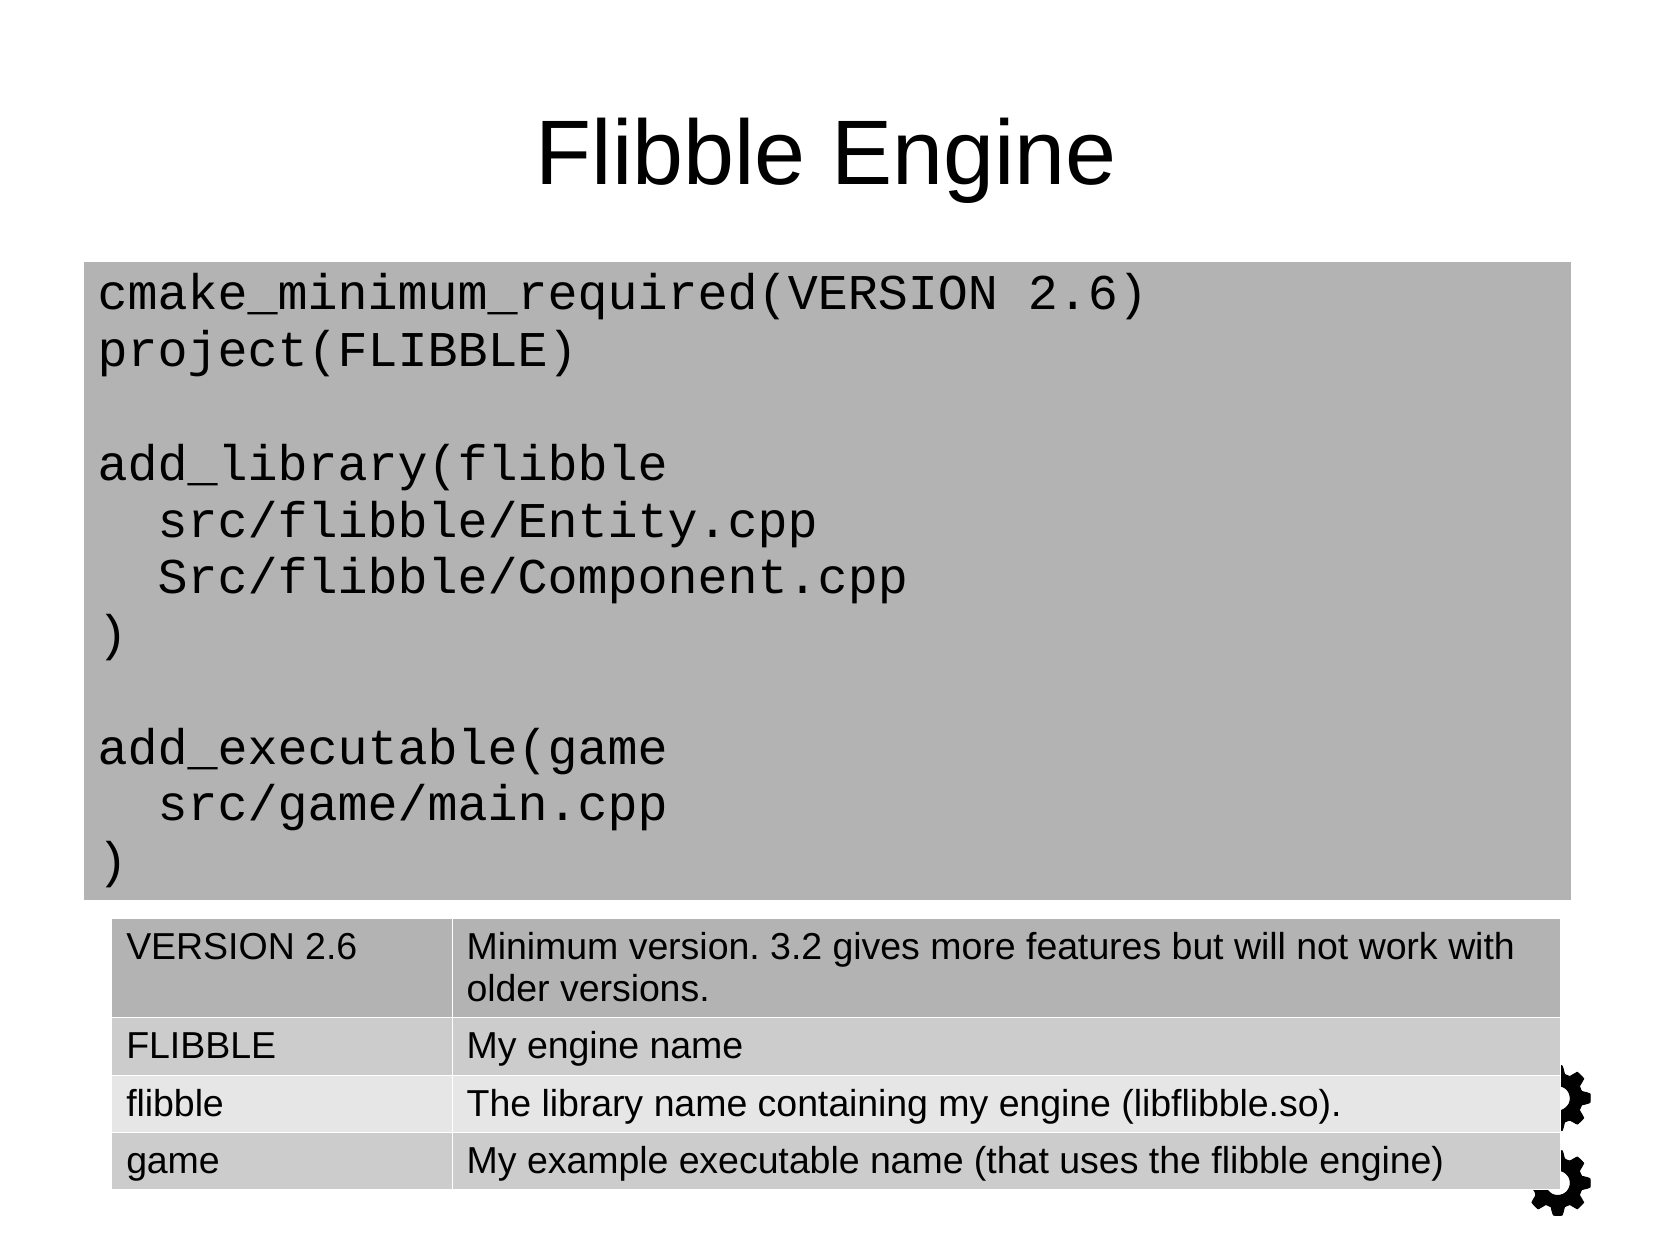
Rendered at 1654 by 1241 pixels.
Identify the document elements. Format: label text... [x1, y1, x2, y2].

table_cell game [112, 1133, 452, 1189]
table_header VERSION 2.6 [112, 919, 452, 1017]
picture [1440, 1065, 1591, 1216]
table_cell The library name containing my engine (libflibble.so). [453, 1076, 1560, 1132]
table_cell My engine name [453, 1018, 1560, 1075]
title Flibble Engine [82, 49, 1571, 257]
table_cell flibble [112, 1076, 452, 1132]
table_cell My example executable name (that uses the flibble engine) [453, 1133, 1560, 1189]
table_cell FLIBBLE [112, 1018, 452, 1075]
table_header Minimum version. 3.2 gives more features but will not work with older versions. [453, 919, 1560, 1017]
table_header cmake_minimum_required(VERSION 2.6) project(FLIBBLE) add_library(flibble src/flibble/Entity.cpp Src/flibble/Component.cpp ) add_executable(game src/game/main.cpp ) [84, 262, 1571, 900]
